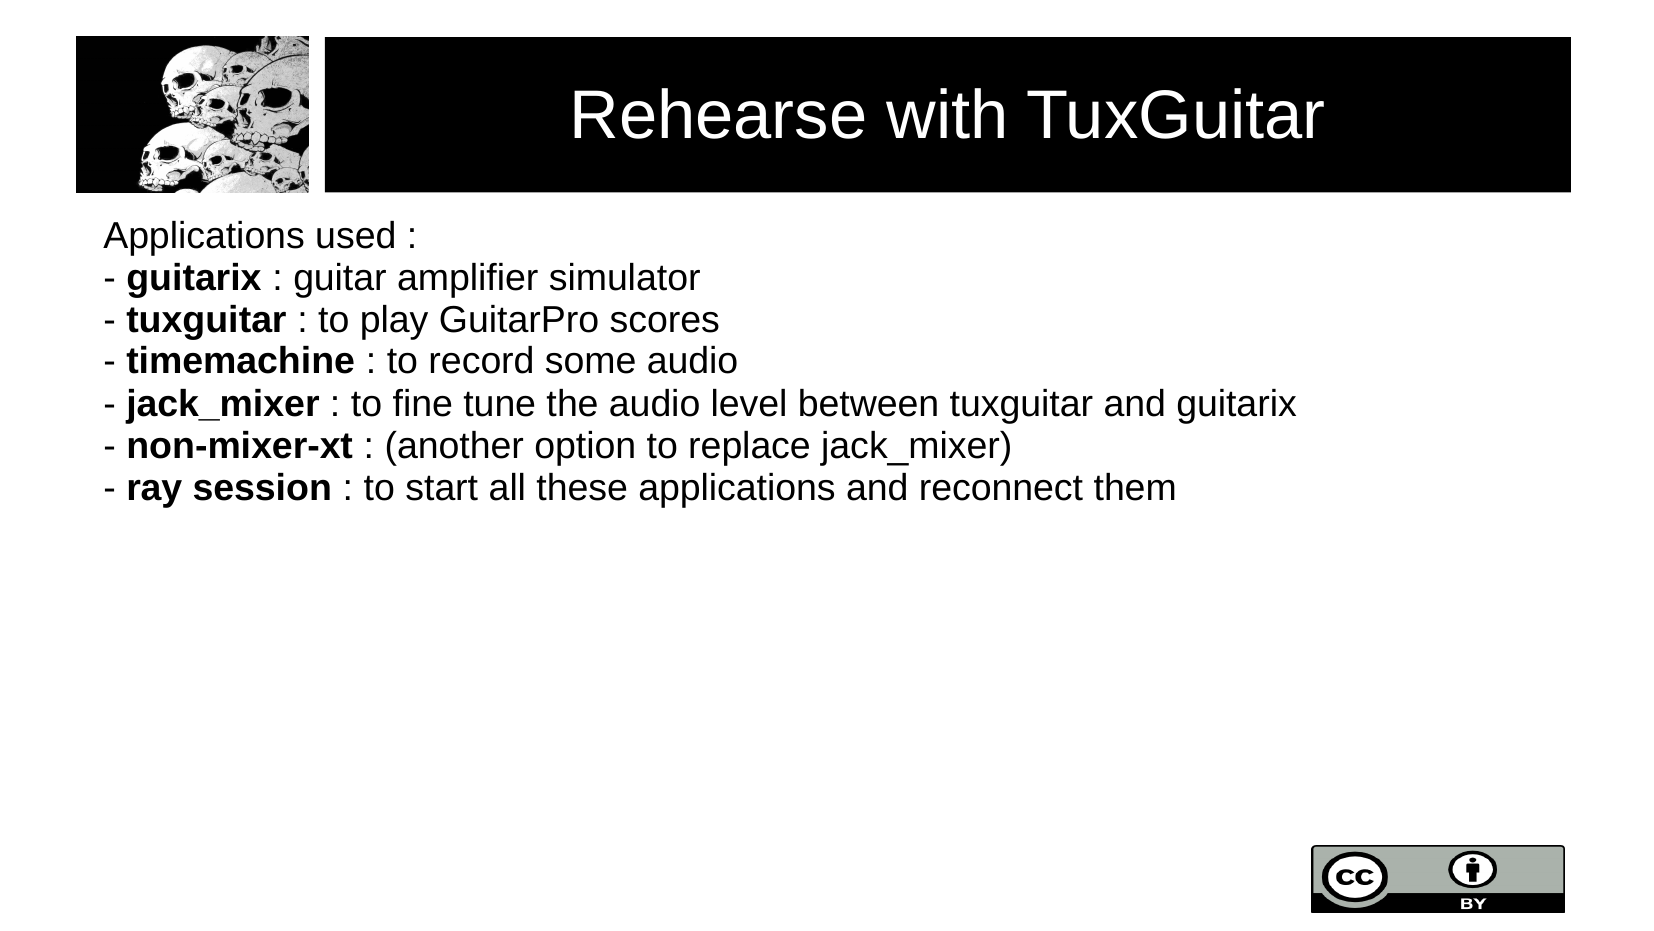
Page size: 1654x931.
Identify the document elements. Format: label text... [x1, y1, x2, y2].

picture [1311, 845, 1565, 913]
text_box Applications used : - guitarix : guitar amplifier simulator - tuxguitar : to play GuitarPro scores - timemachine : to record some audio - jack_mixer : to fine tune the audio level between tuxguitar and guitarix - non-mixer-xt : (another option to replace jack_mixer) - ray session : to start all these applications and reconnect them [88, 206, 1565, 516]
picture [76, 36, 309, 193]
title Rehearse with TuxGuitar [324, 37, 1571, 193]
